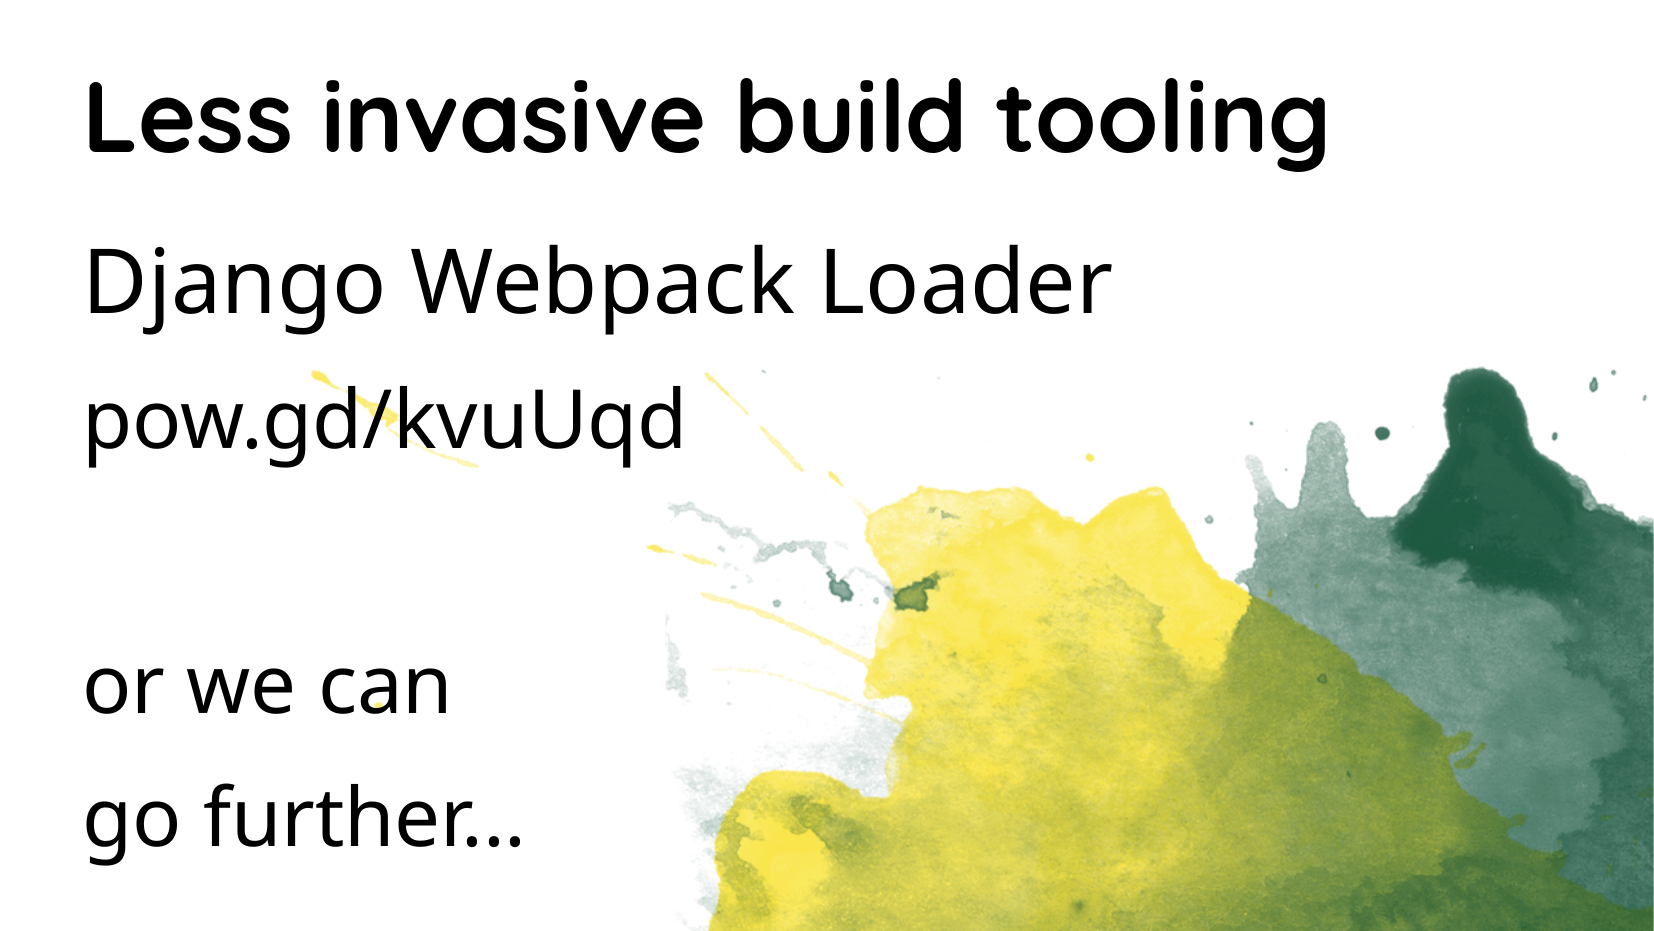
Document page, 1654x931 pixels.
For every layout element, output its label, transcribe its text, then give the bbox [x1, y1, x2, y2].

title Less invasive build tooling [82, 37, 1571, 193]
list Django Webpack Loader pow.gd/kvuUqd or we can go further... [82, 217, 1571, 875]
picture [0, 0, 1654, 931]
